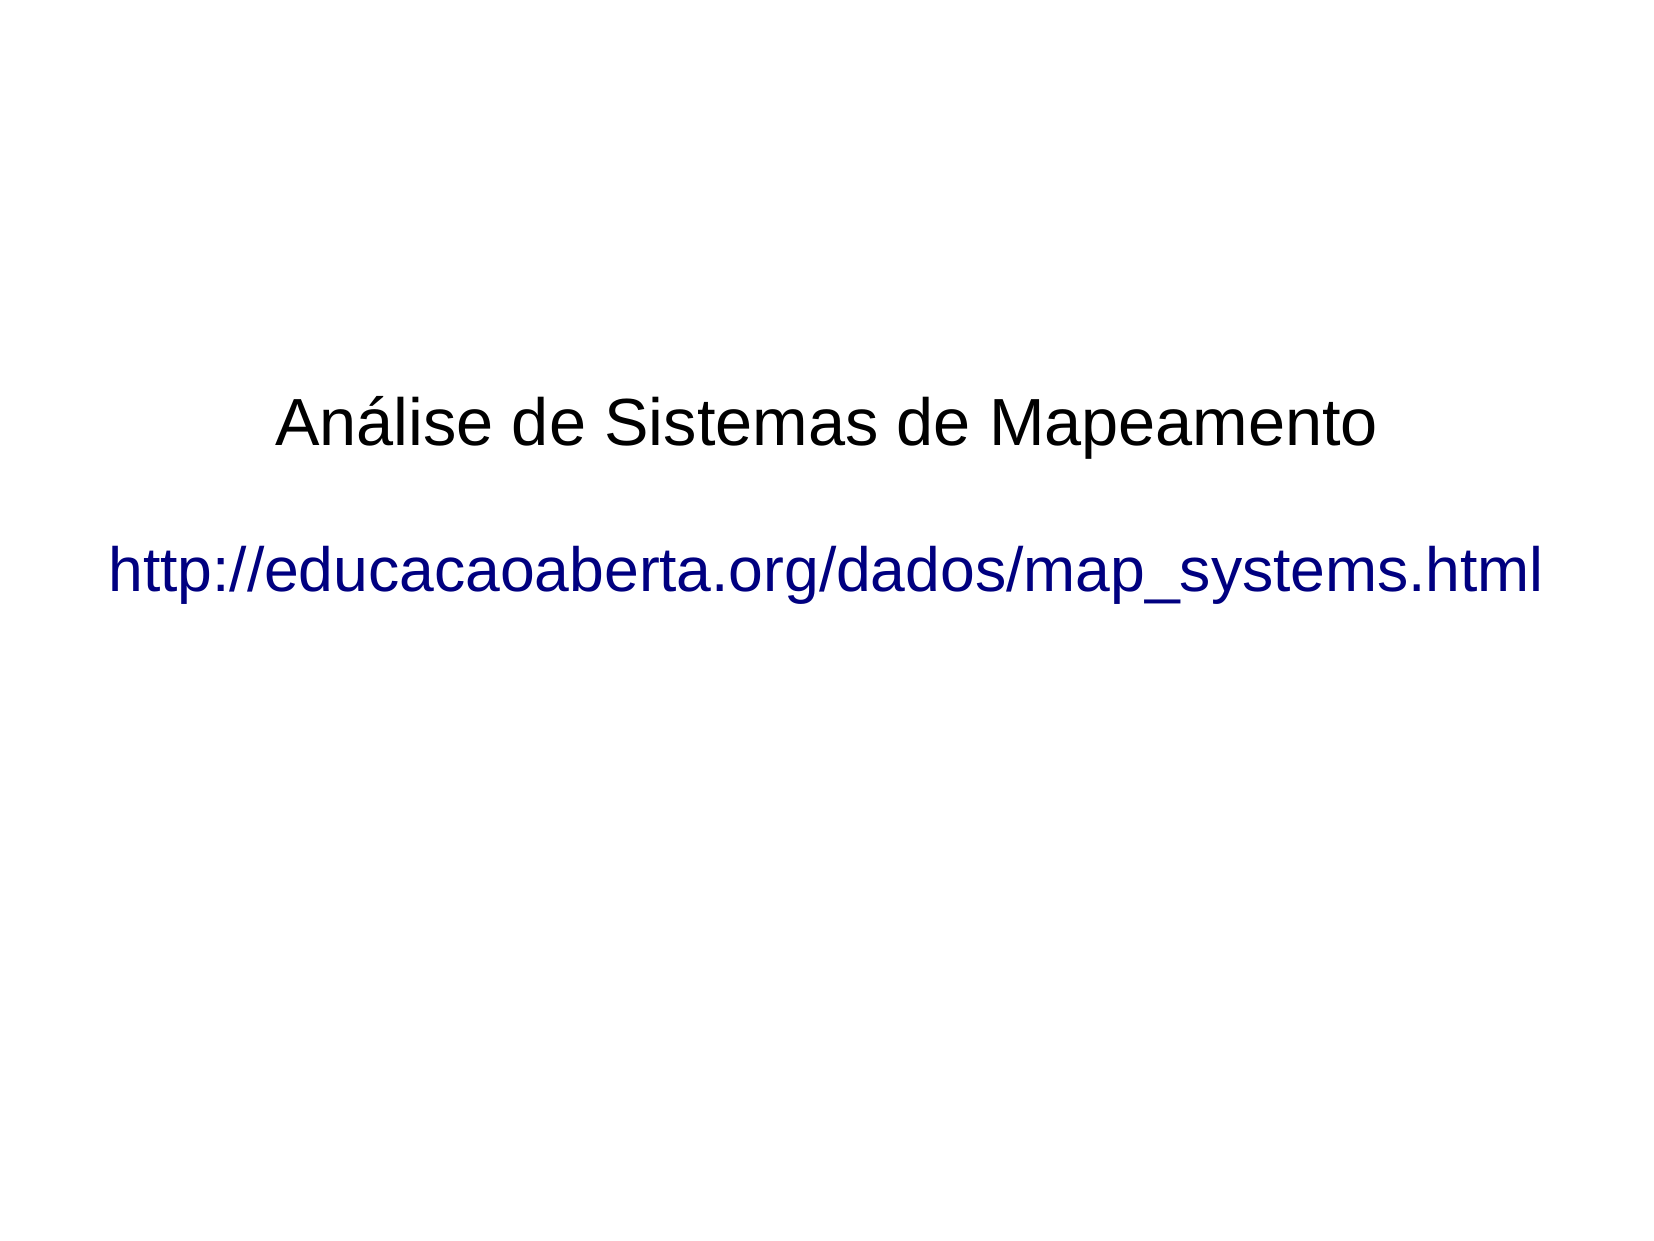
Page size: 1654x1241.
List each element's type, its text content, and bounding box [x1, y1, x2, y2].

subtitle Análise de Sistemas de Mapeamento http://educacaoaberta.org/dados/map_systems.html [82, 49, 1571, 1010]
